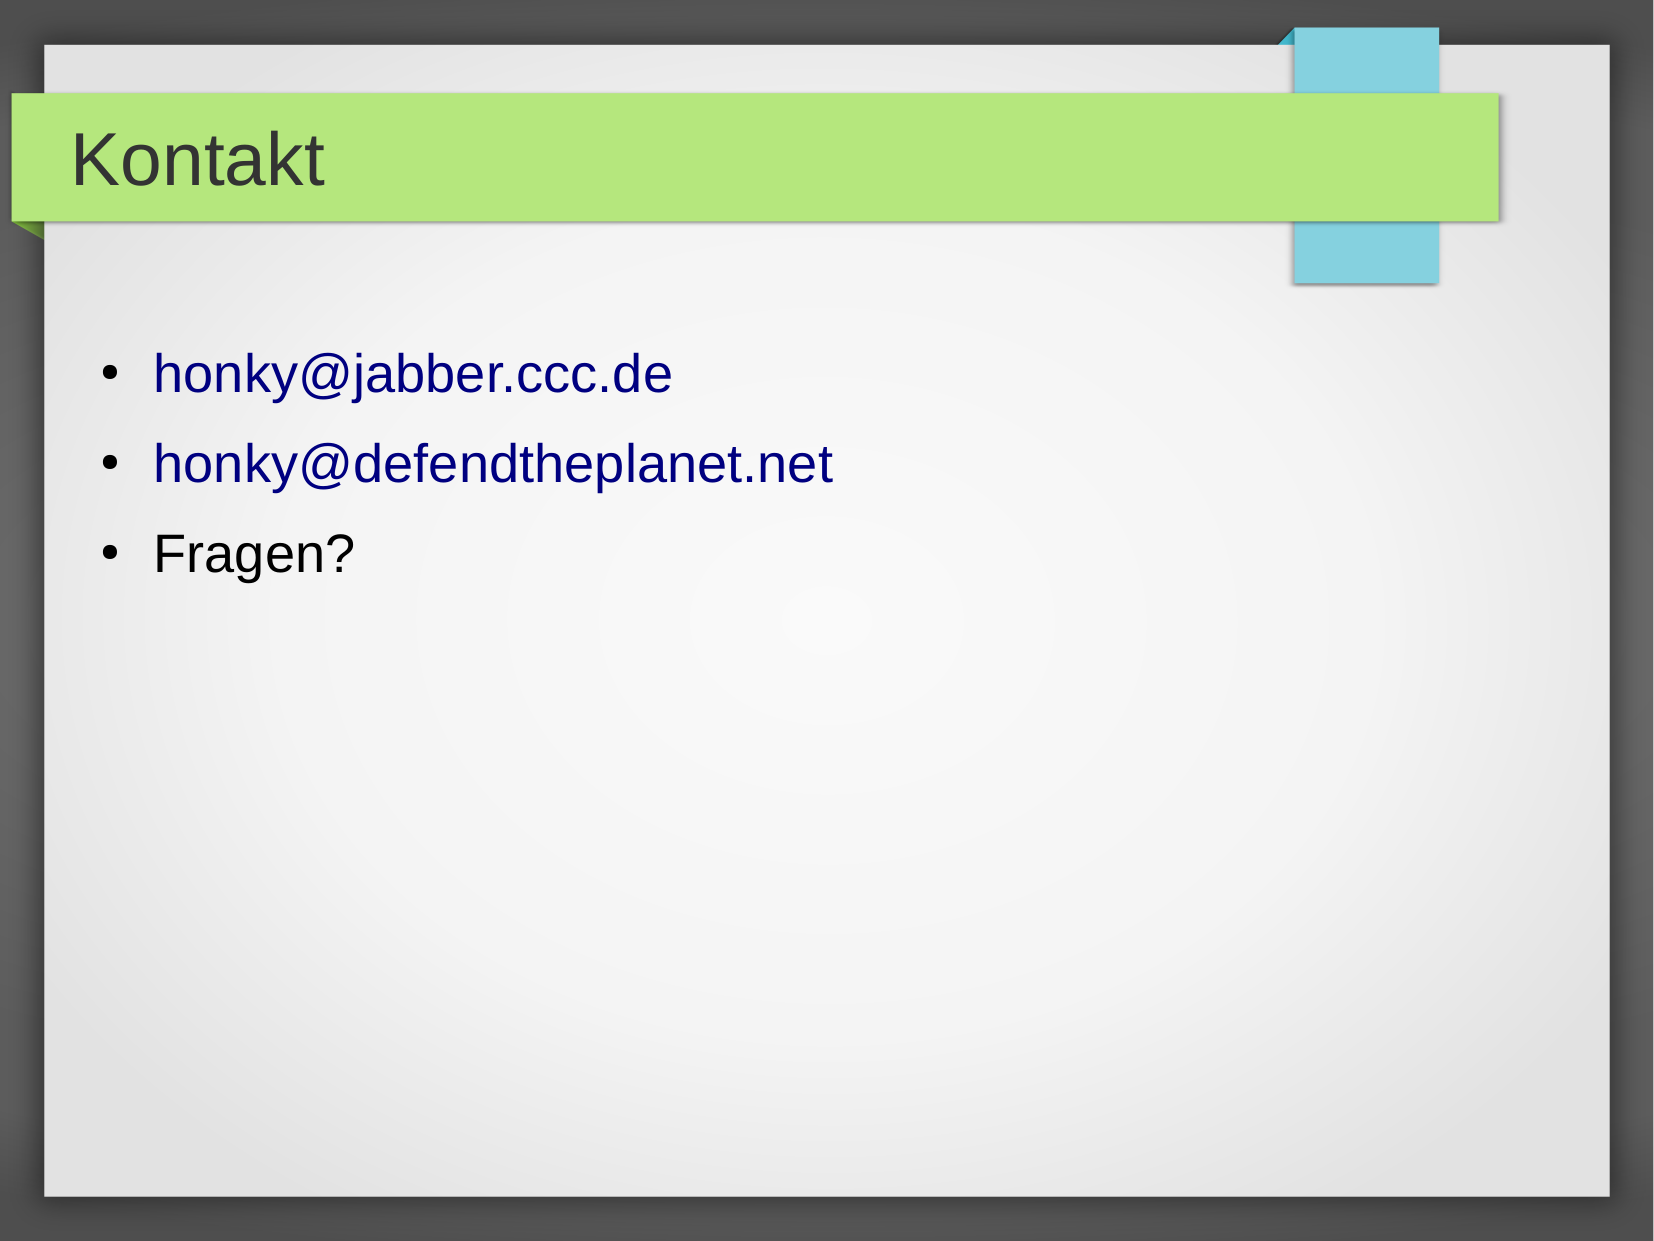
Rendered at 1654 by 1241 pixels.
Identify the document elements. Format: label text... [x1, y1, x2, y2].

title Kontakt [70, 106, 1229, 213]
list honky@jabber.ccc.de honky@defendtheplanet.net Fragen? [82, 343, 1538, 1063]
picture [0, 0, 1654, 1241]
